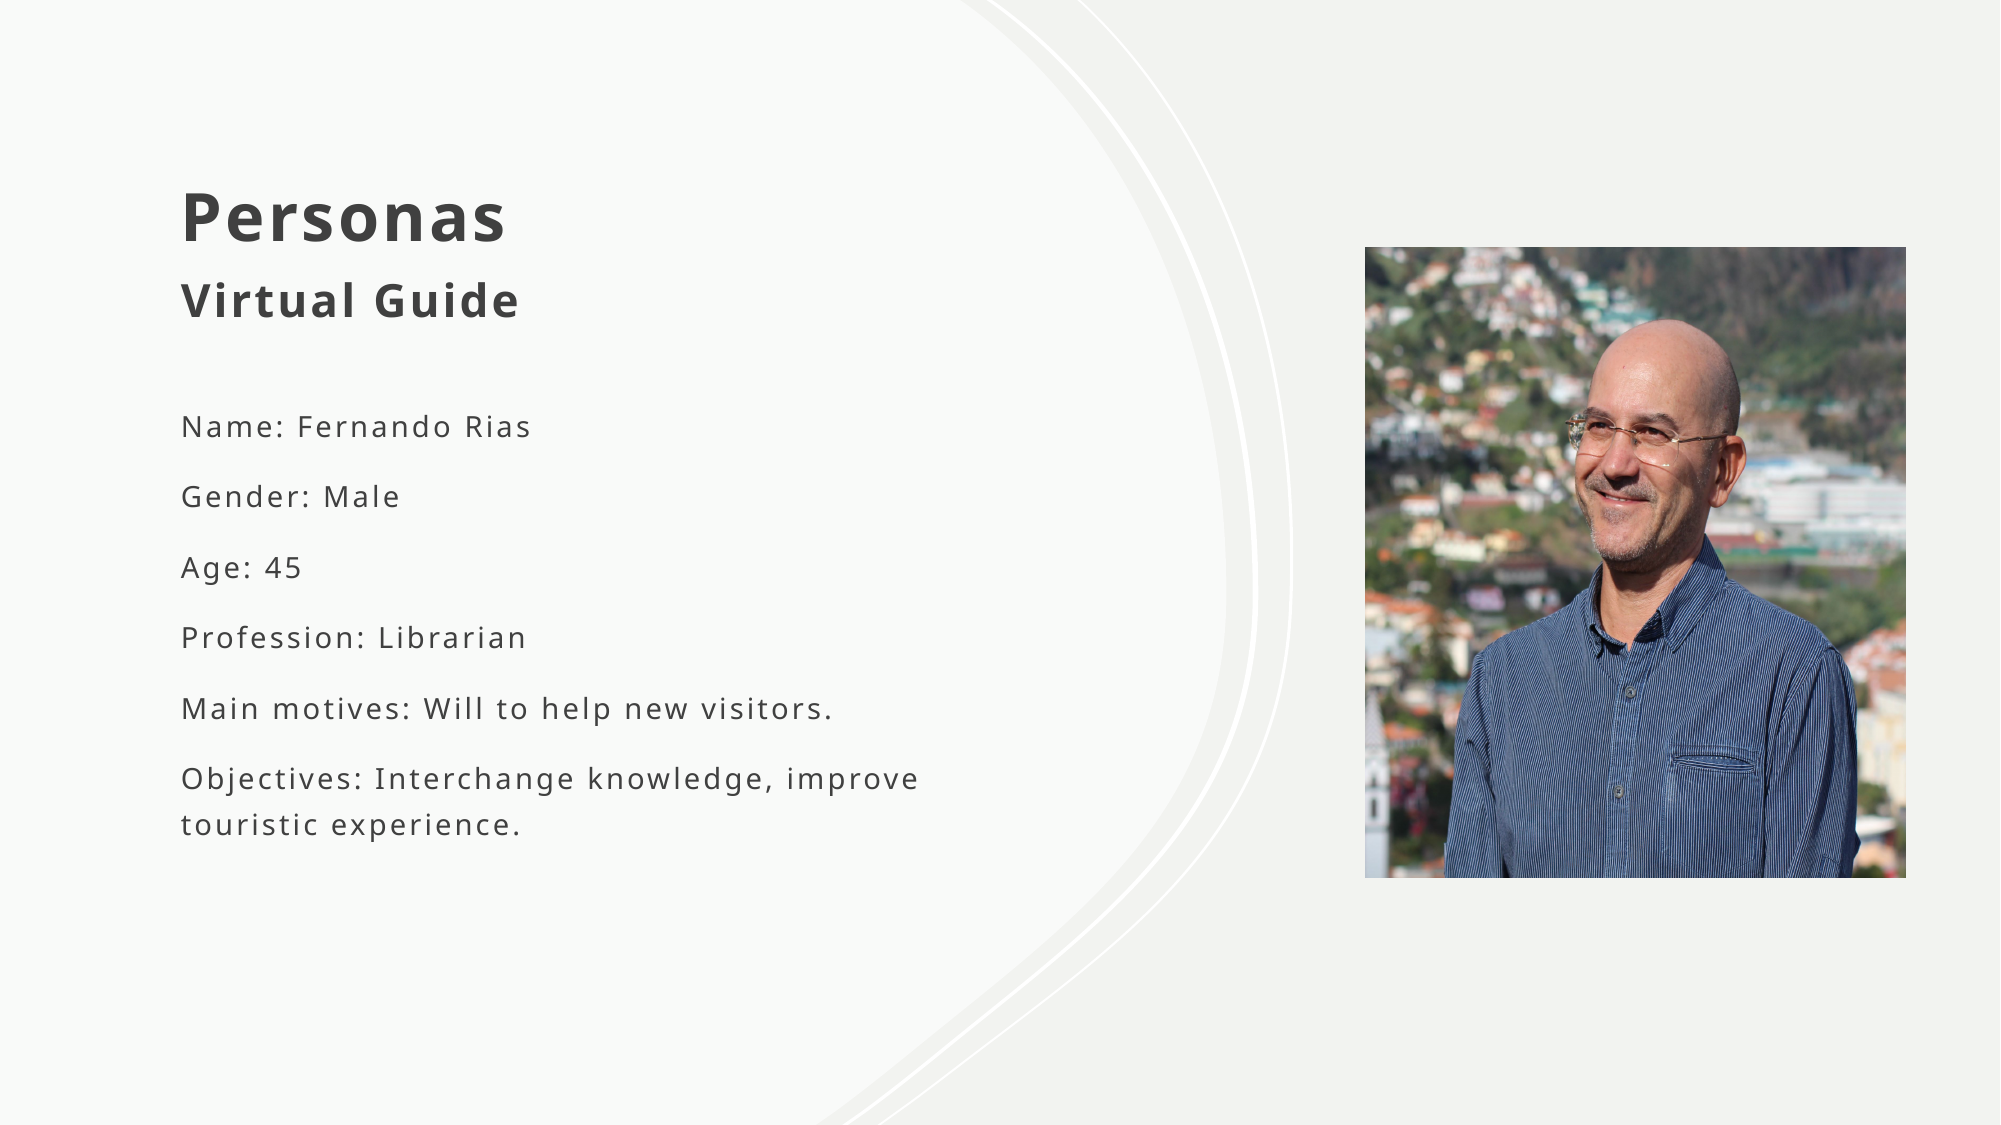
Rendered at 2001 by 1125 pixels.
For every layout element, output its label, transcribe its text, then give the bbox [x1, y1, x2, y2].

list Name: Fernando Rias Gender: Male Age: 45 Profession: Librarian Main motives: Will to help new visitors. Objectives: Interchange knowledge, improve touristic experience. [162, 379, 1032, 979]
text_box [0, 0, 2000, 1125]
title Personas Virtual Guide [162, 72, 1014, 342]
picture [1365, 247, 1906, 878]
